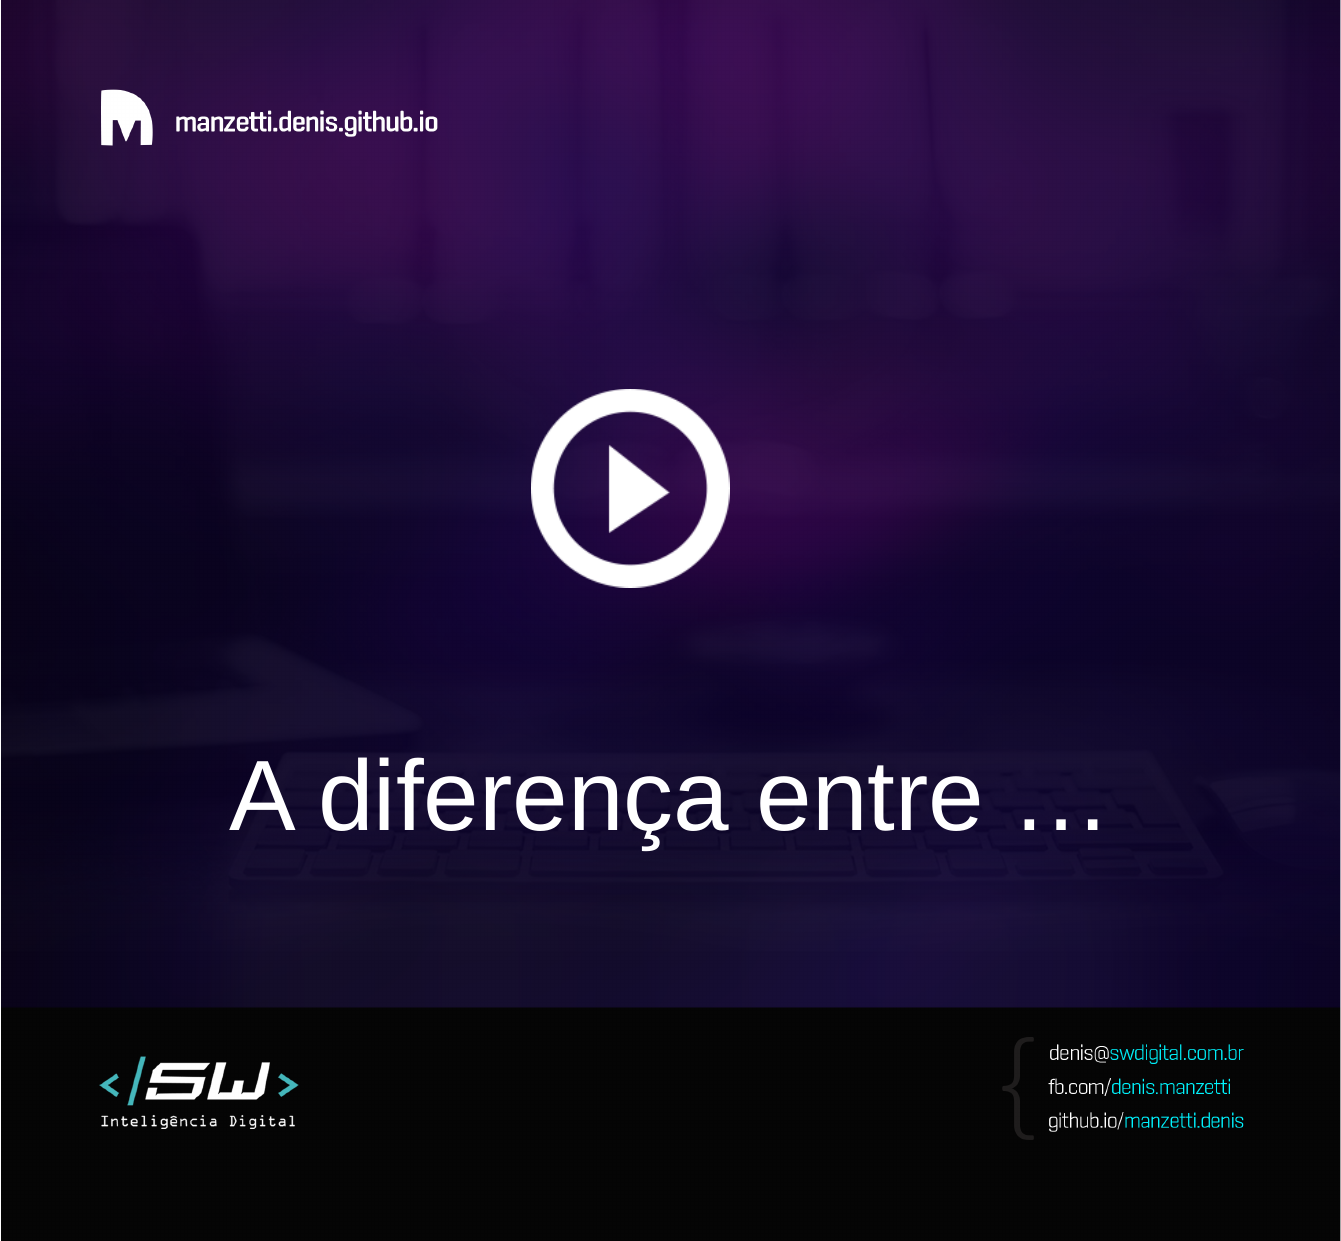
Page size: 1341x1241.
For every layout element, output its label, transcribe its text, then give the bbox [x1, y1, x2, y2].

text_box A diferença entre … [1, 732, 1341, 886]
picture [1, 0, 1341, 732]
picture [1, 886, 1341, 1241]
